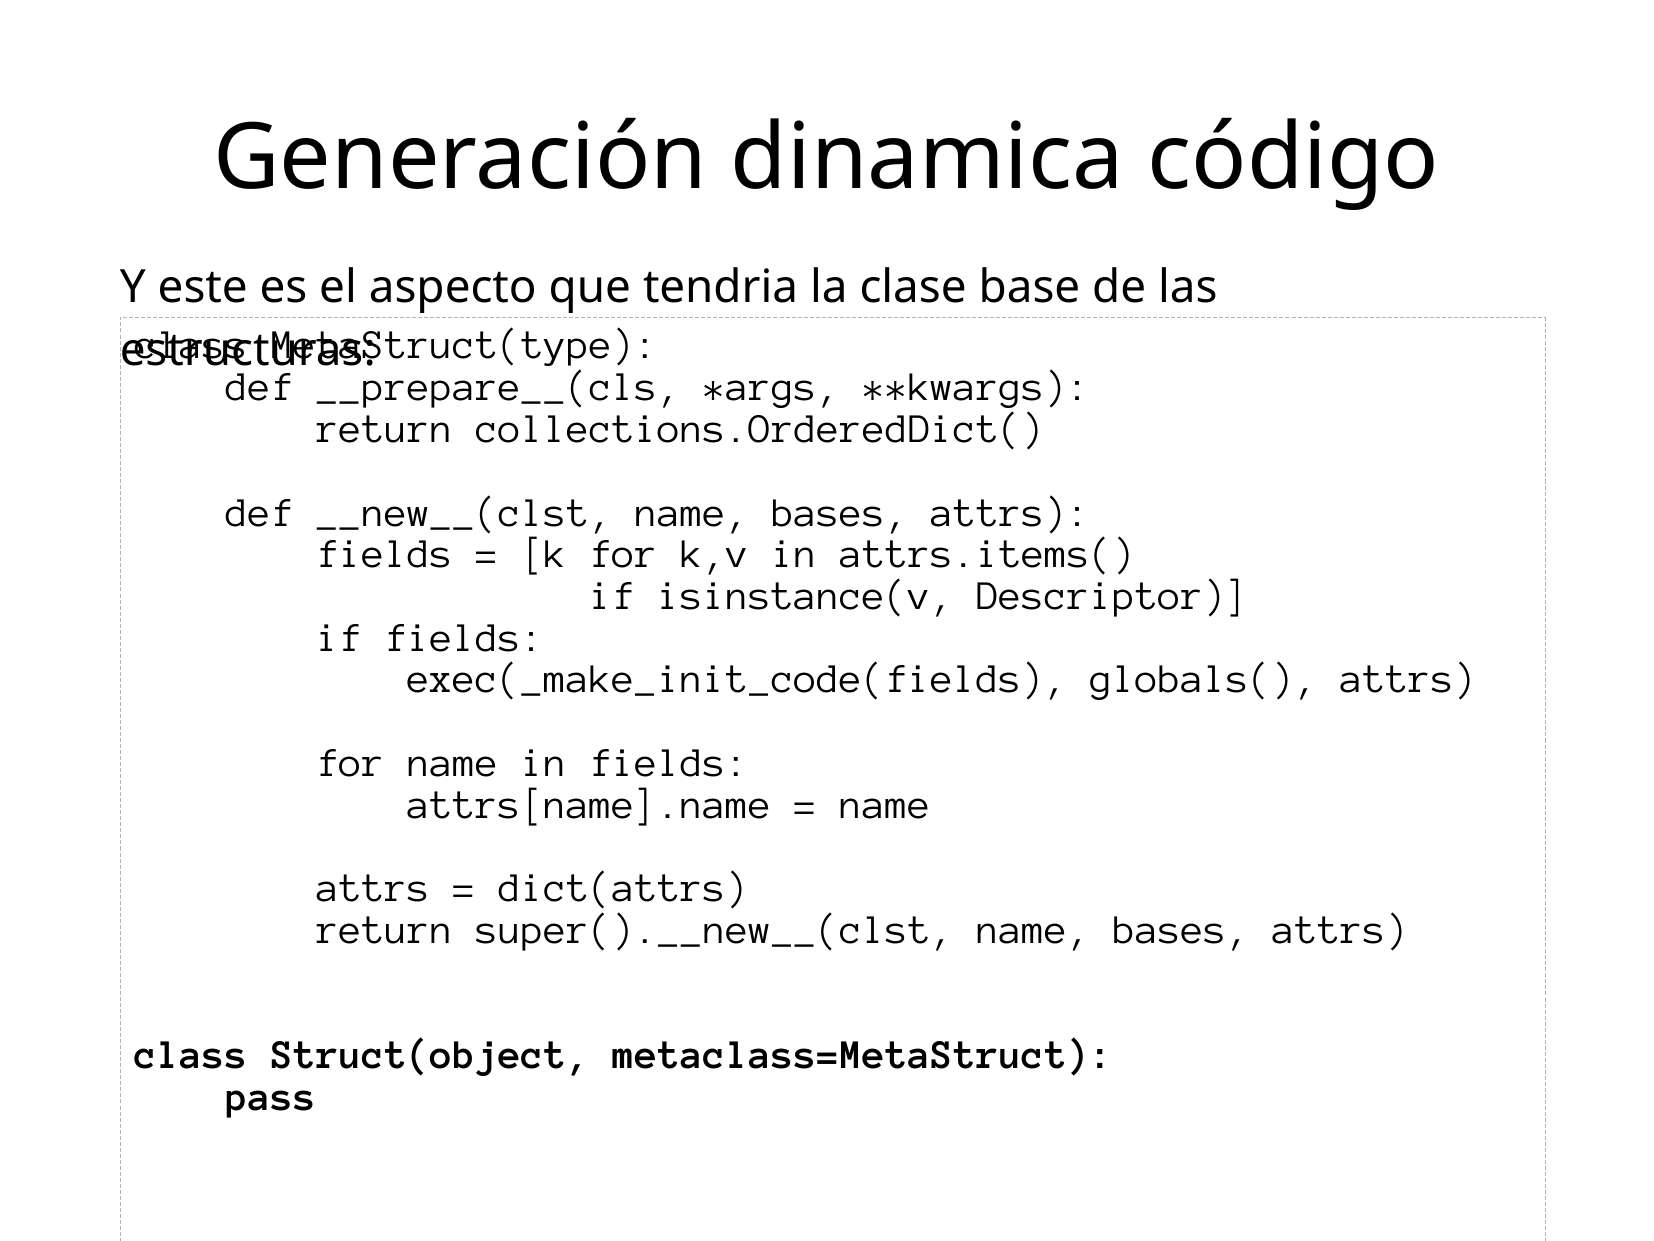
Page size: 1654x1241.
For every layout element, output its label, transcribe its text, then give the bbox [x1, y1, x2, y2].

text_box Y este es el aspecto que tendria la clase base de las estructuras: [105, 246, 1489, 322]
title Generación dinamica código [82, 49, 1571, 257]
text_box class MetaStruct(type): def __prepare__(cls, *args, **kwargs): return collections.OrderedDict() def __new__(clst, name, bases, attrs): fields = [k for k,v in attrs.items() if isinstance(v, Descriptor)] if fields: exec(_make_init_code(fields), globals(), attrs) for name in fields: attrs[name].name = name attrs = dict(attrs) return super().__new__(clst, name, bases, attrs) class Struct(object, metaclass=MetaStruct): pass [120, 317, 1546, 1126]
